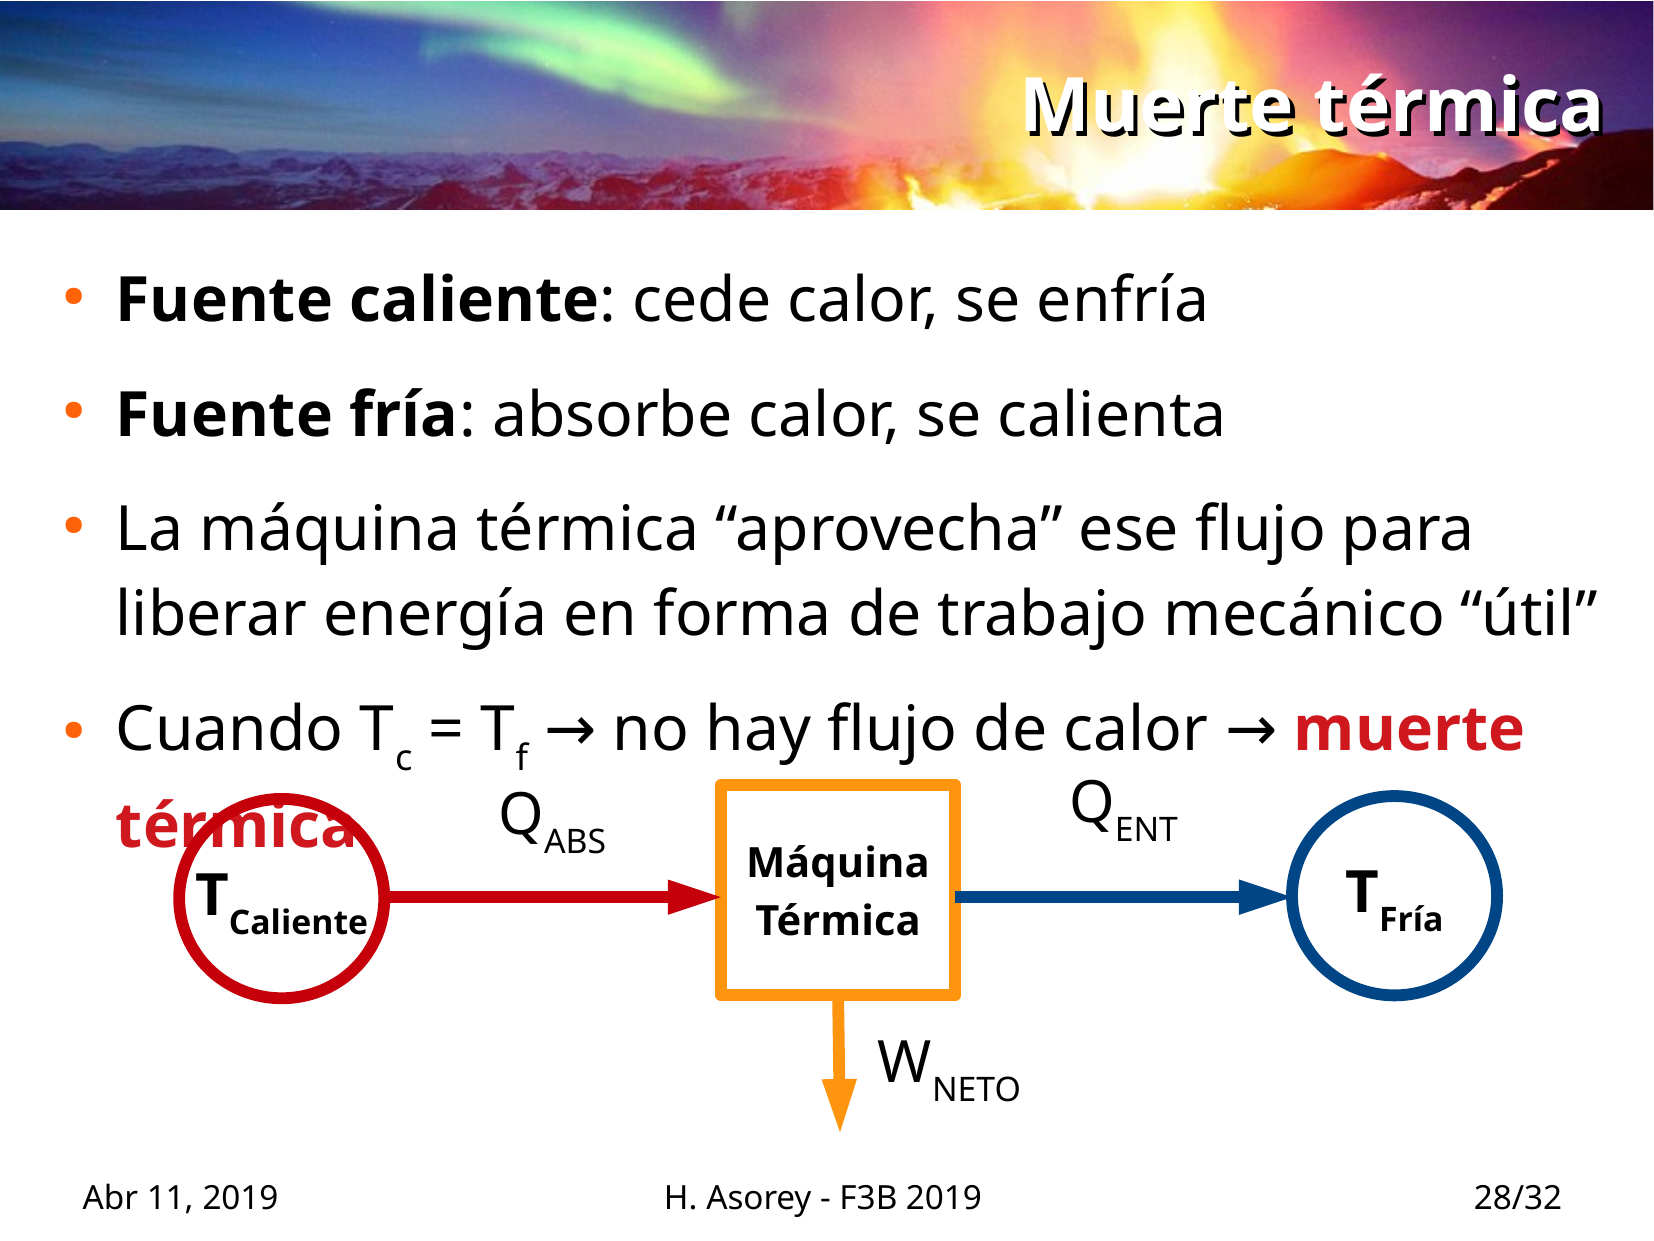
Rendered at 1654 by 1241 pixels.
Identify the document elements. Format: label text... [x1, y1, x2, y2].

text_box TCaliente [179, 798, 385, 999]
text_box WNETO [805, 1013, 1094, 1223]
text_box Máquina Térmica [720, 784, 956, 996]
picture [0, 1, 1654, 210]
title Muerte térmica [45, 15, 1606, 191]
text_box TFría [1292, 796, 1498, 996]
list Fuente caliente: cede calor, se enfría Fuente fría: absorbe calor, se calienta La máquina térmica “aprovecha” ese flujo para liberar energía en forma de trabajo mecánico “útil” Cuando Tc = Tf → no hay flujo de calor → muerte térmica [45, 255, 1606, 1156]
